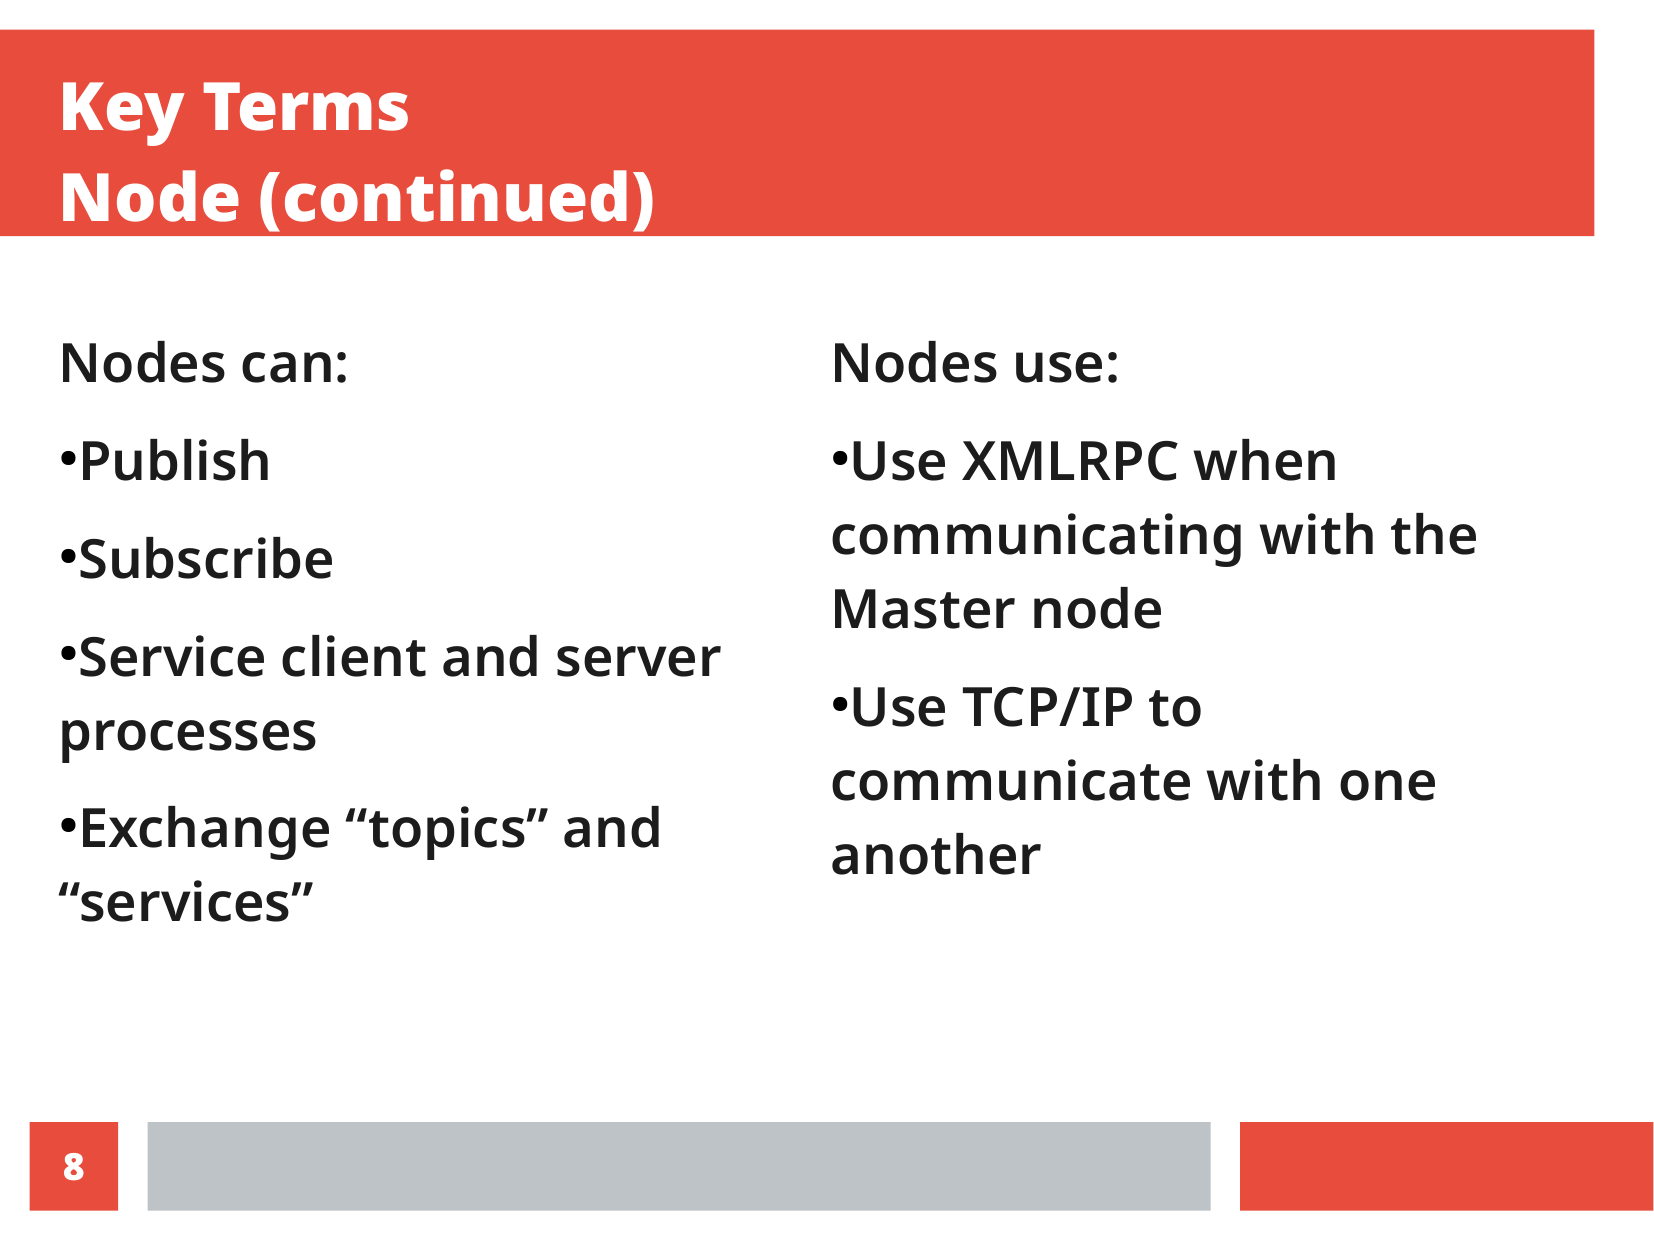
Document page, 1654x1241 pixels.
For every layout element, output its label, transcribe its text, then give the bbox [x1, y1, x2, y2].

title Key Terms Node (continued) [59, 59, 1595, 207]
list Nodes can: Publish Subscribe Service client and server processes Exchange “topics” and “services” [59, 324, 794, 1093]
list Nodes use: Use XMLRPC when communicating with the Master node Use TCP/IP to communicate with one another [830, 324, 1566, 1093]
